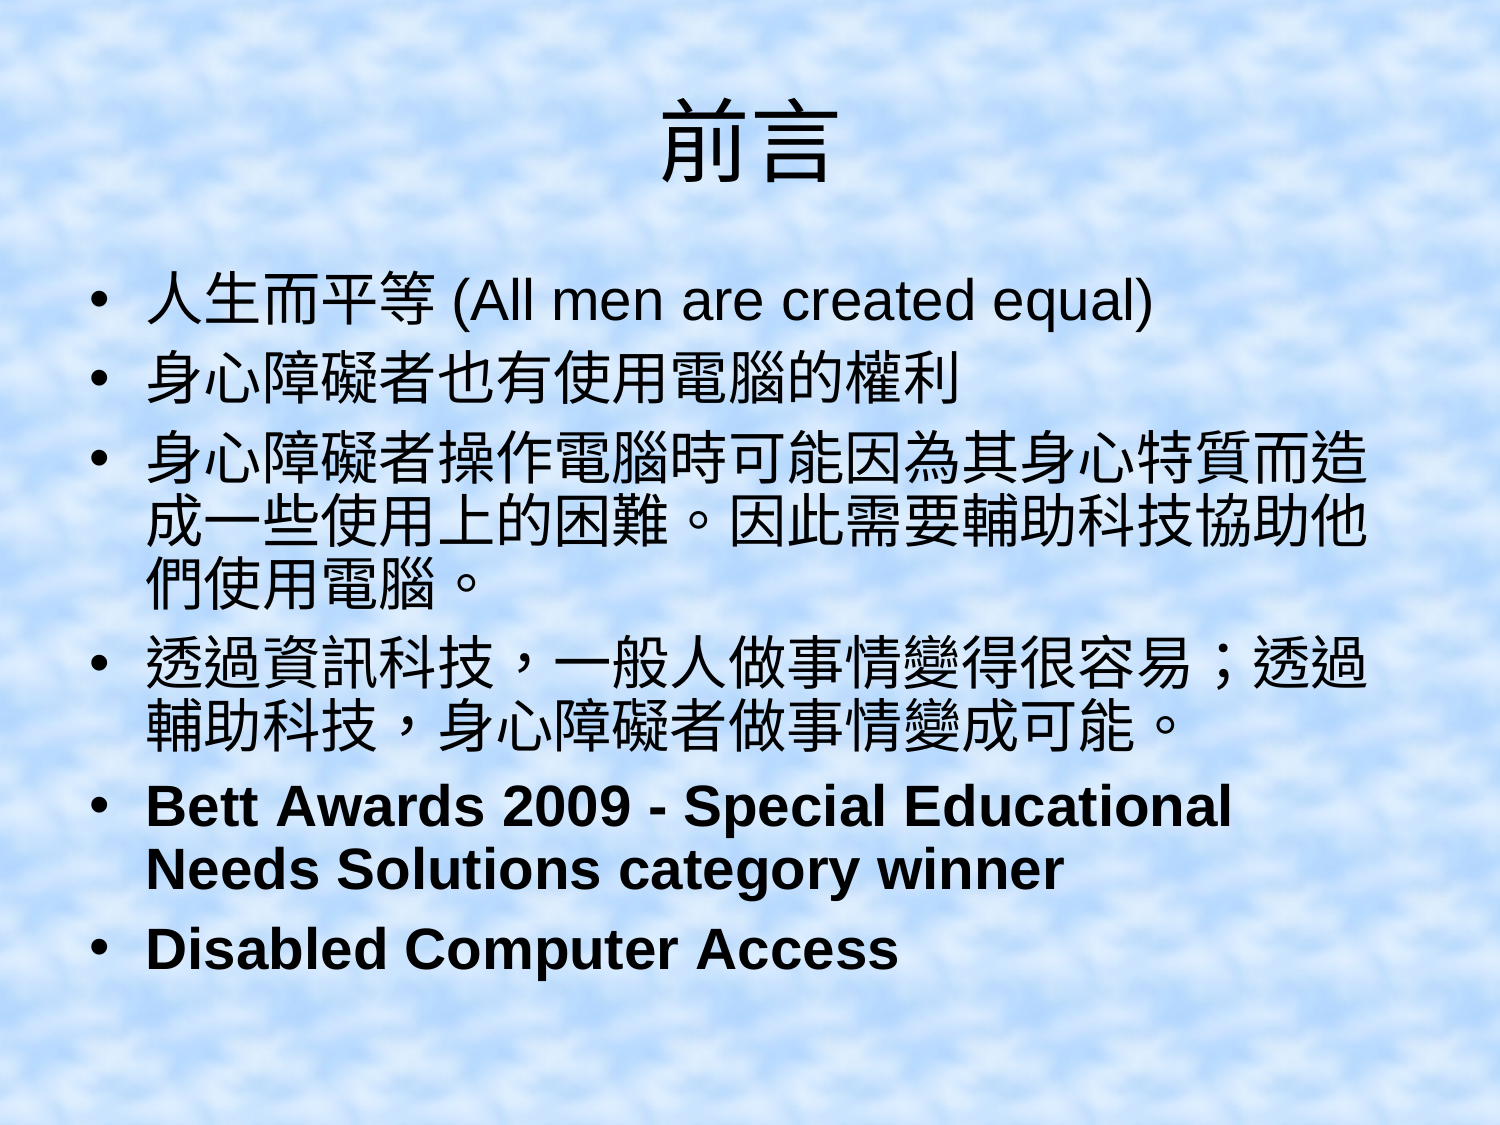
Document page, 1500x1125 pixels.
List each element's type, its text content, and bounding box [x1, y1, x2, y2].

list 人生而平等(All men are created equal) 身心障礙者也有使用電腦的權利 身心障礙者操作電腦時可能因為其身心特質而造成一些使用上的困難。因此需要輔助科技協助他們使用電腦。 透過資訊科技，一般人做事情變得很容易；透過輔助科技，身心障礙者做事情變成可能。 Bett Awards 2009 - Special Educational Needs Solutions category winner Disabled Computer Access [75, 262, 1426, 1006]
title 前言 [75, 20, 1426, 257]
picture [0, 0, 1500, 1125]
